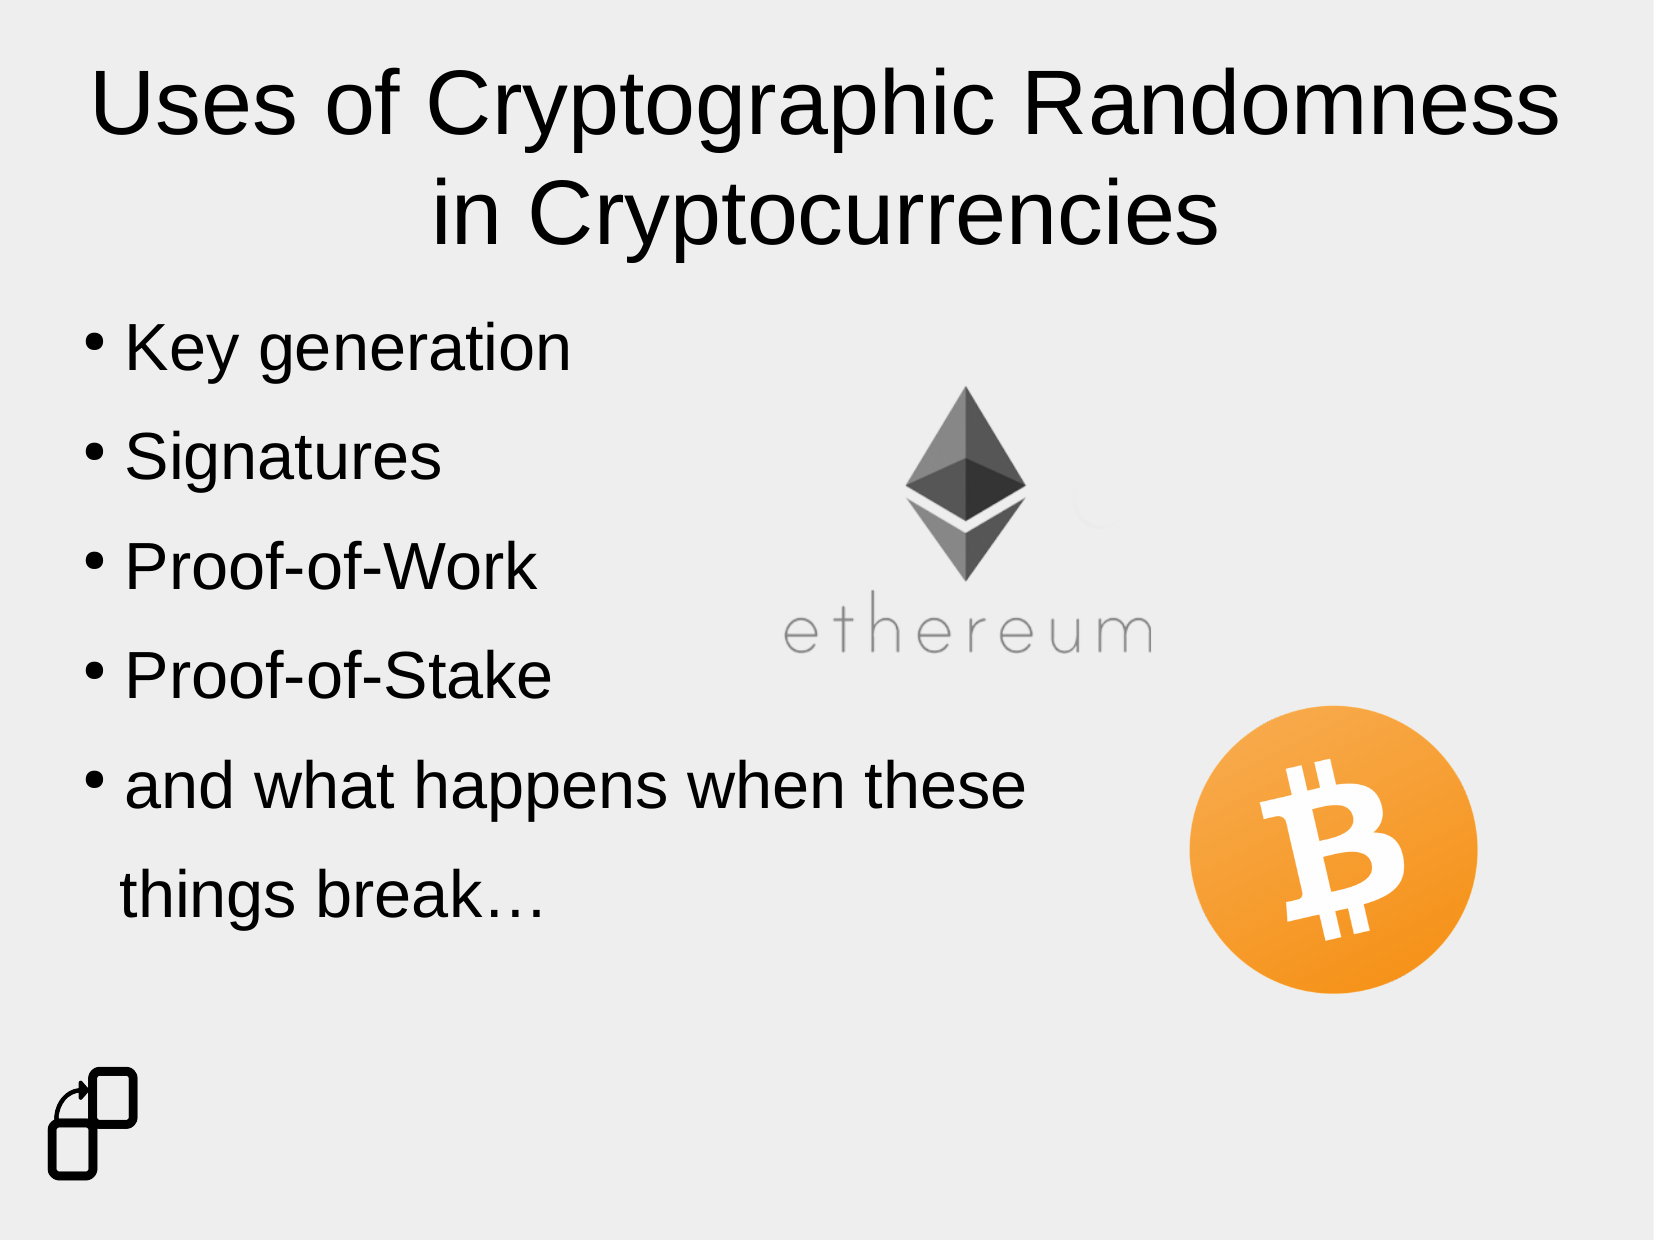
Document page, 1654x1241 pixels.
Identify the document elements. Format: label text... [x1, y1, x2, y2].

list Key generation Signatures Proof-of-Work Proof-of-Stake and what happens when these things break… [82, 303, 1571, 1023]
picture [30, 1062, 153, 1186]
title Uses of Cryptographic Randomness in Cryptocurrencies [82, 41, 1571, 265]
picture [776, 342, 1527, 1043]
